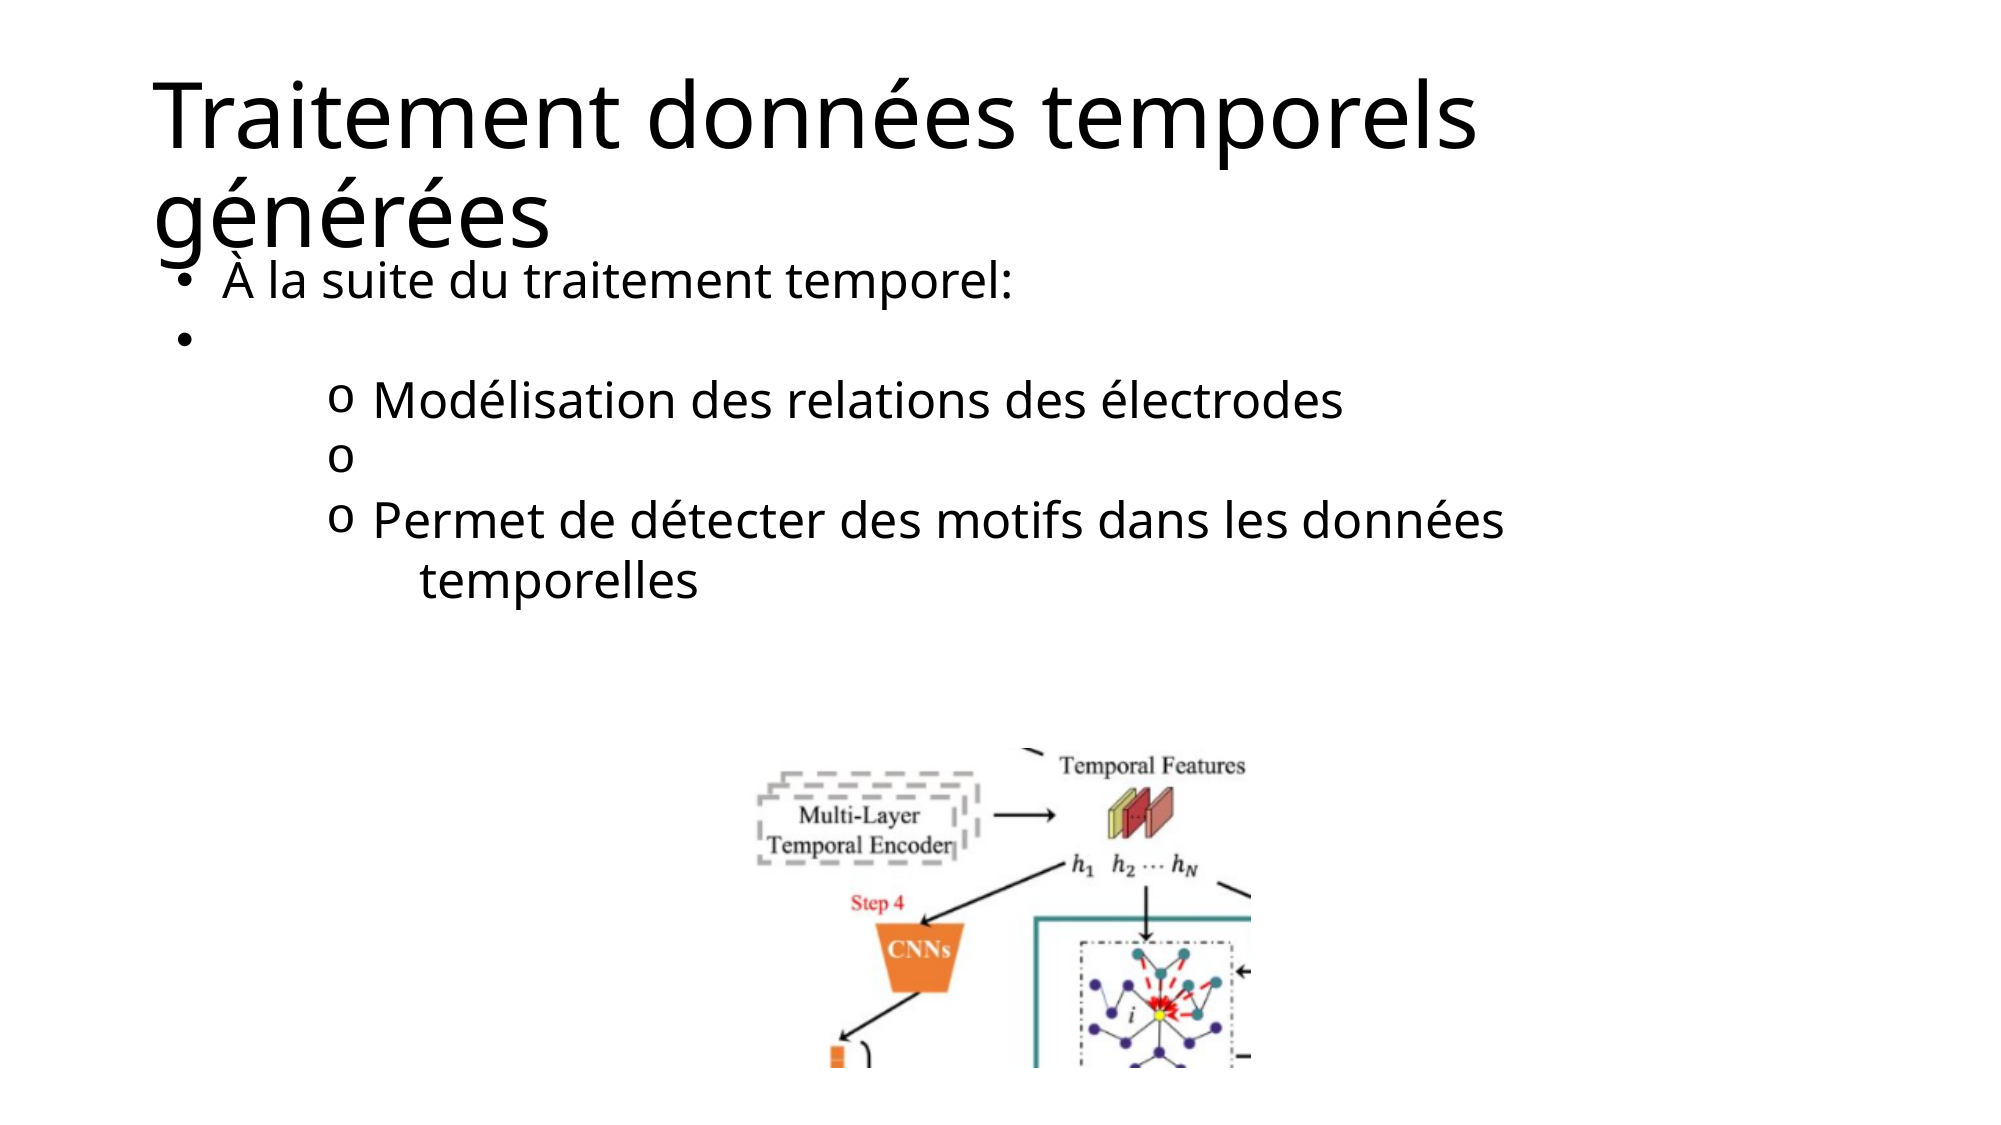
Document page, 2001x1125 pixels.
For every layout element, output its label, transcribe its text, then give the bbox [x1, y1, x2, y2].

text_box À la suite du traitement temporel: Modélisation des relations des électrodes Permet de détecter des motifs dans les données temporelles [160, 241, 1795, 560]
picture [750, 748, 1251, 1068]
title Traitement données temporels générées [137, 59, 1863, 278]
